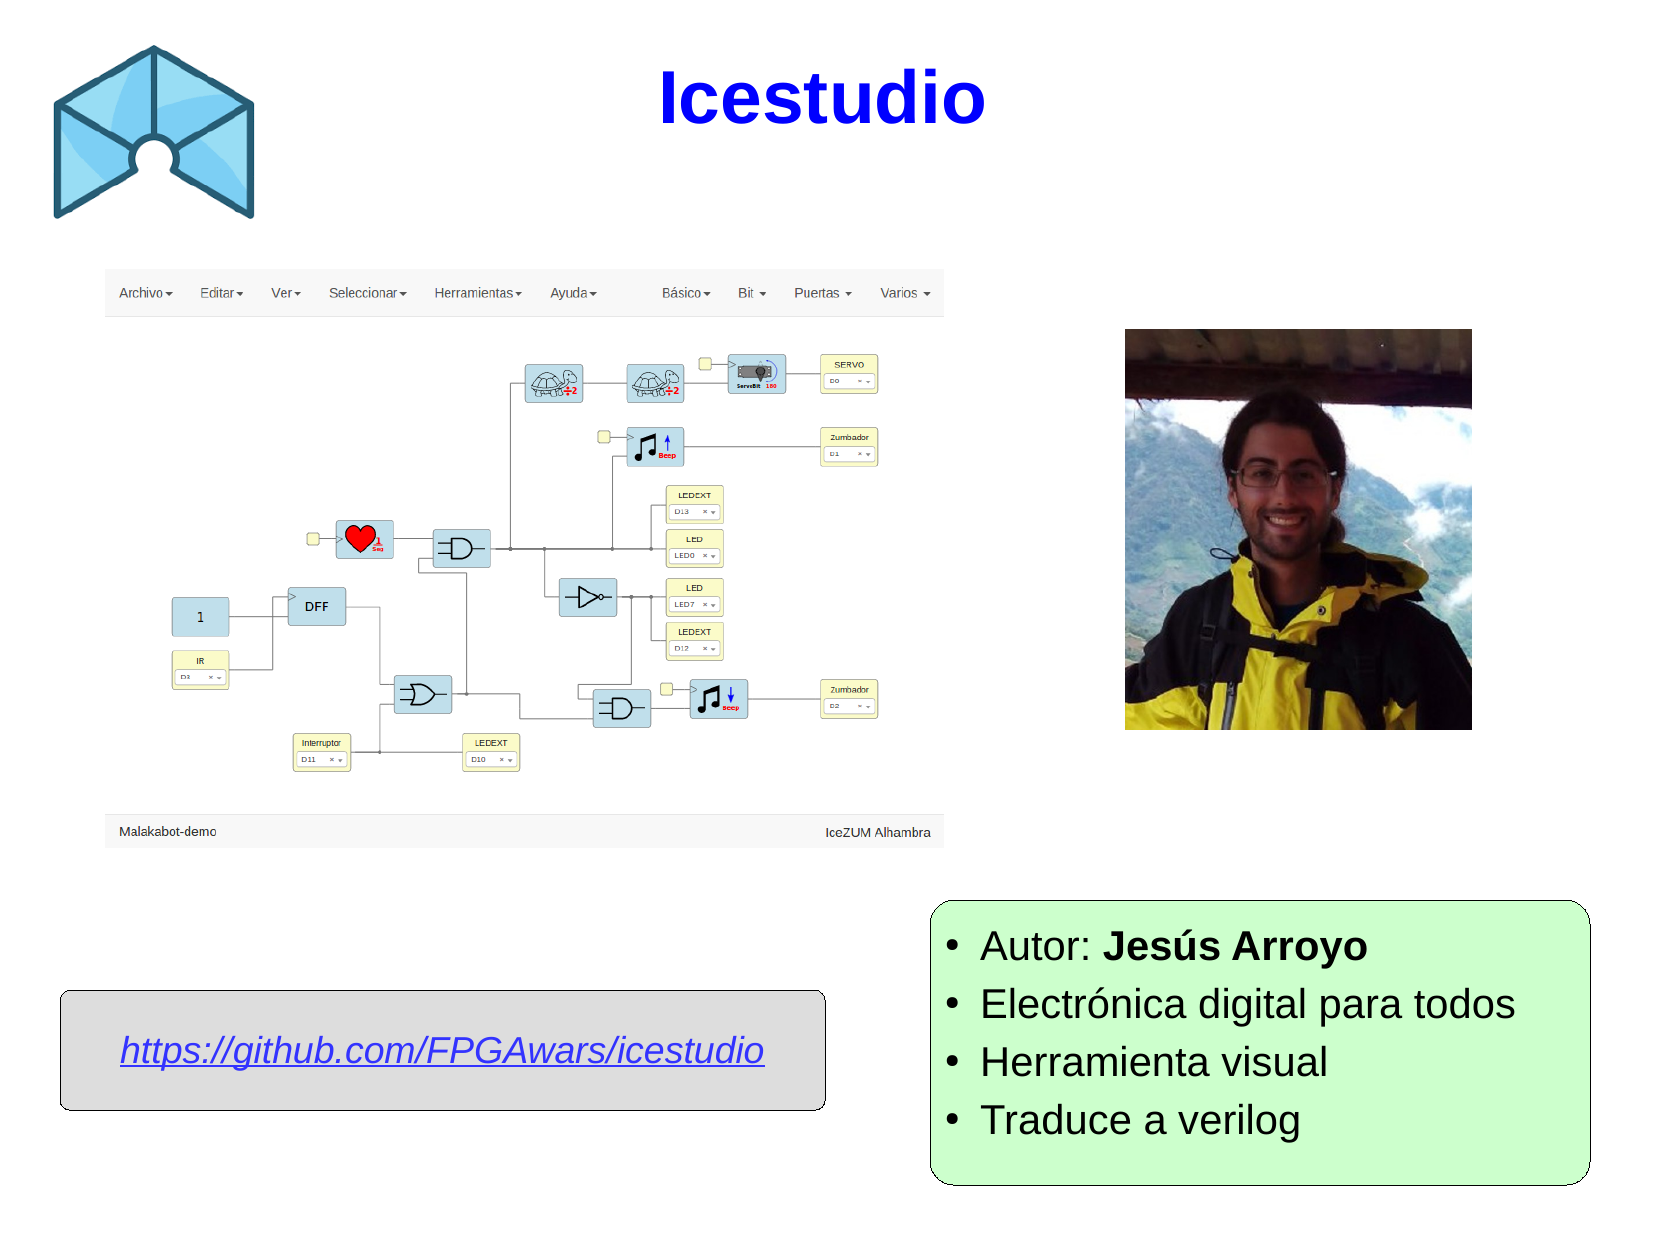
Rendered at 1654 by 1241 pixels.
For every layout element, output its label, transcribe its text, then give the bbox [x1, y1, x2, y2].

text_box Icestudio [262, 45, 1571, 151]
text_box https://github.com/FPGAwars/icestudio [60, 990, 826, 1111]
picture [1125, 329, 1472, 730]
picture [105, 269, 944, 848]
text_box [932, 1171, 1588, 1186]
text_box Autor: Jesús Arroyo Electrónica digital para todos Herramienta visual Traduce a verilog [930, 915, 1591, 1171]
text_box [931, 900, 1589, 915]
picture [45, 23, 262, 241]
